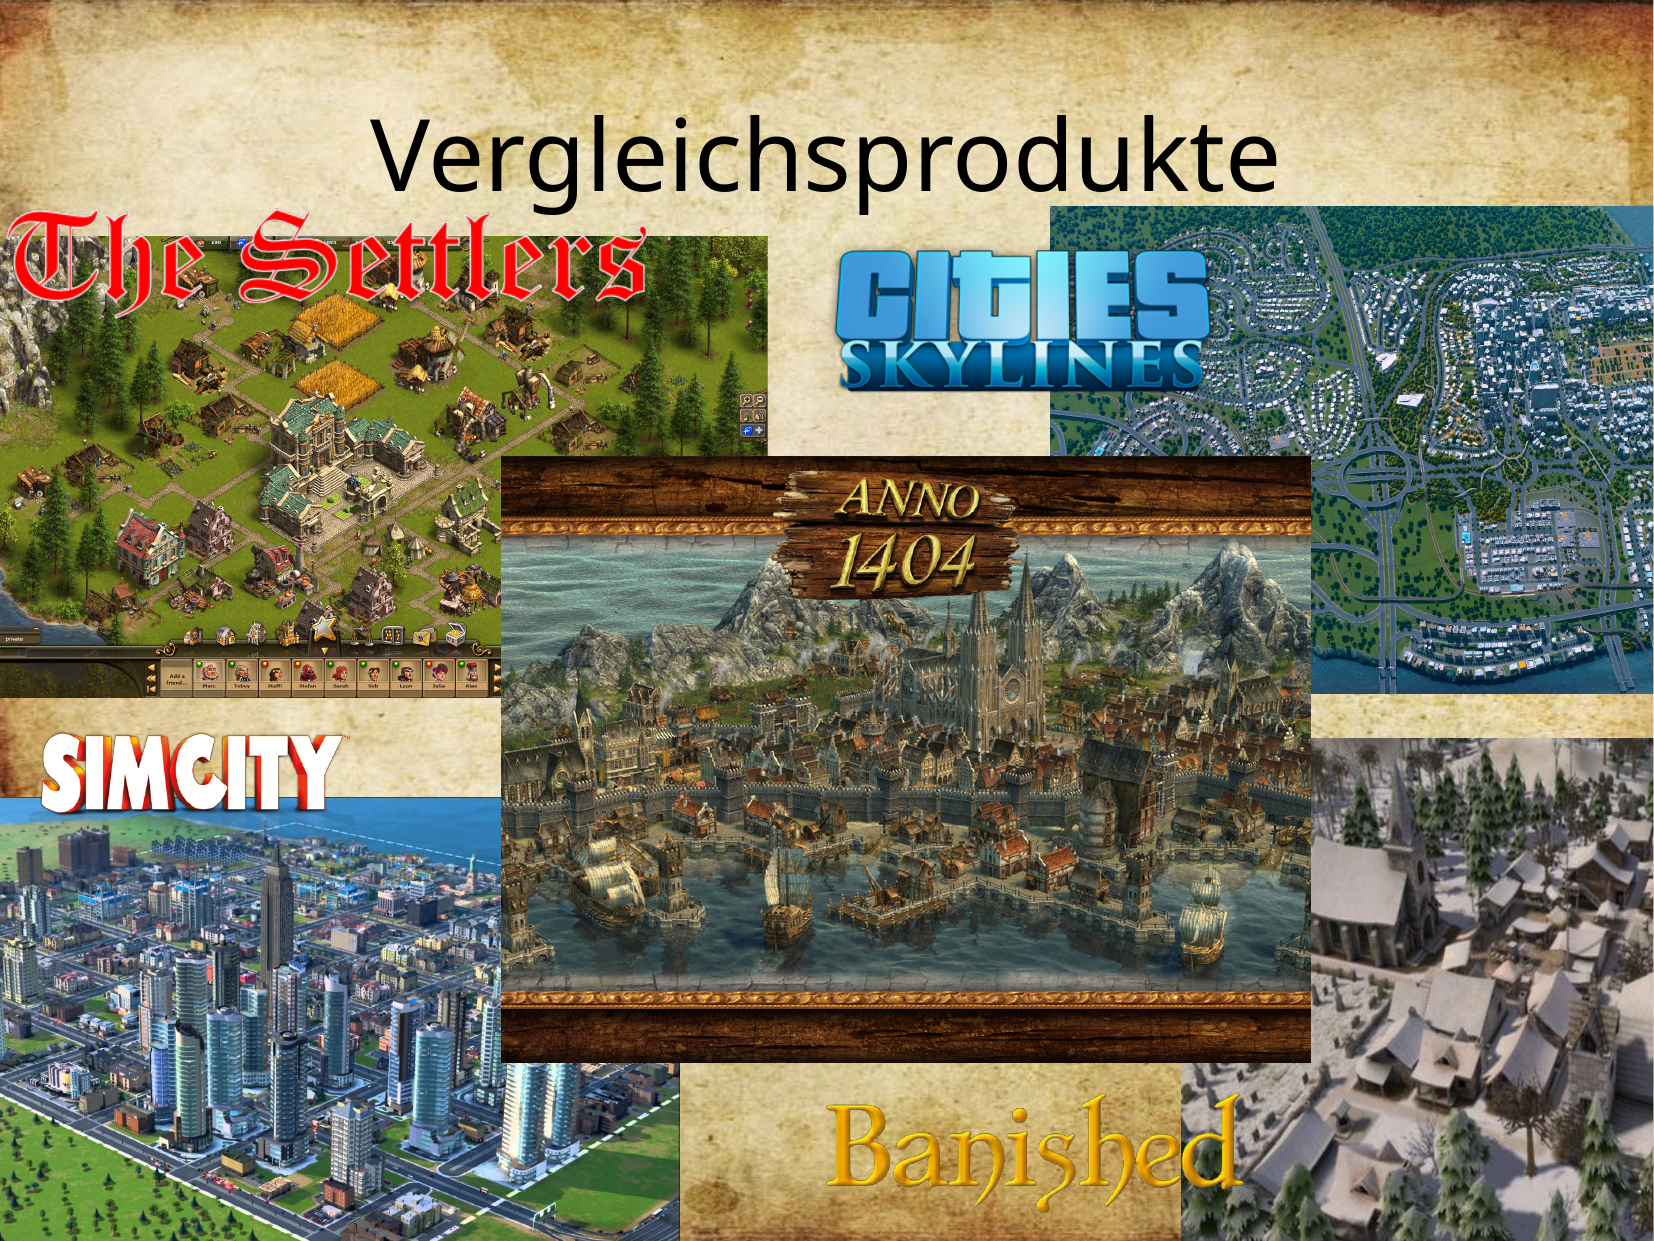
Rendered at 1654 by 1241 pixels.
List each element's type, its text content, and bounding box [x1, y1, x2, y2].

title Vergleichsprodukte [82, 49, 1571, 257]
picture [0, 0, 1654, 1241]
